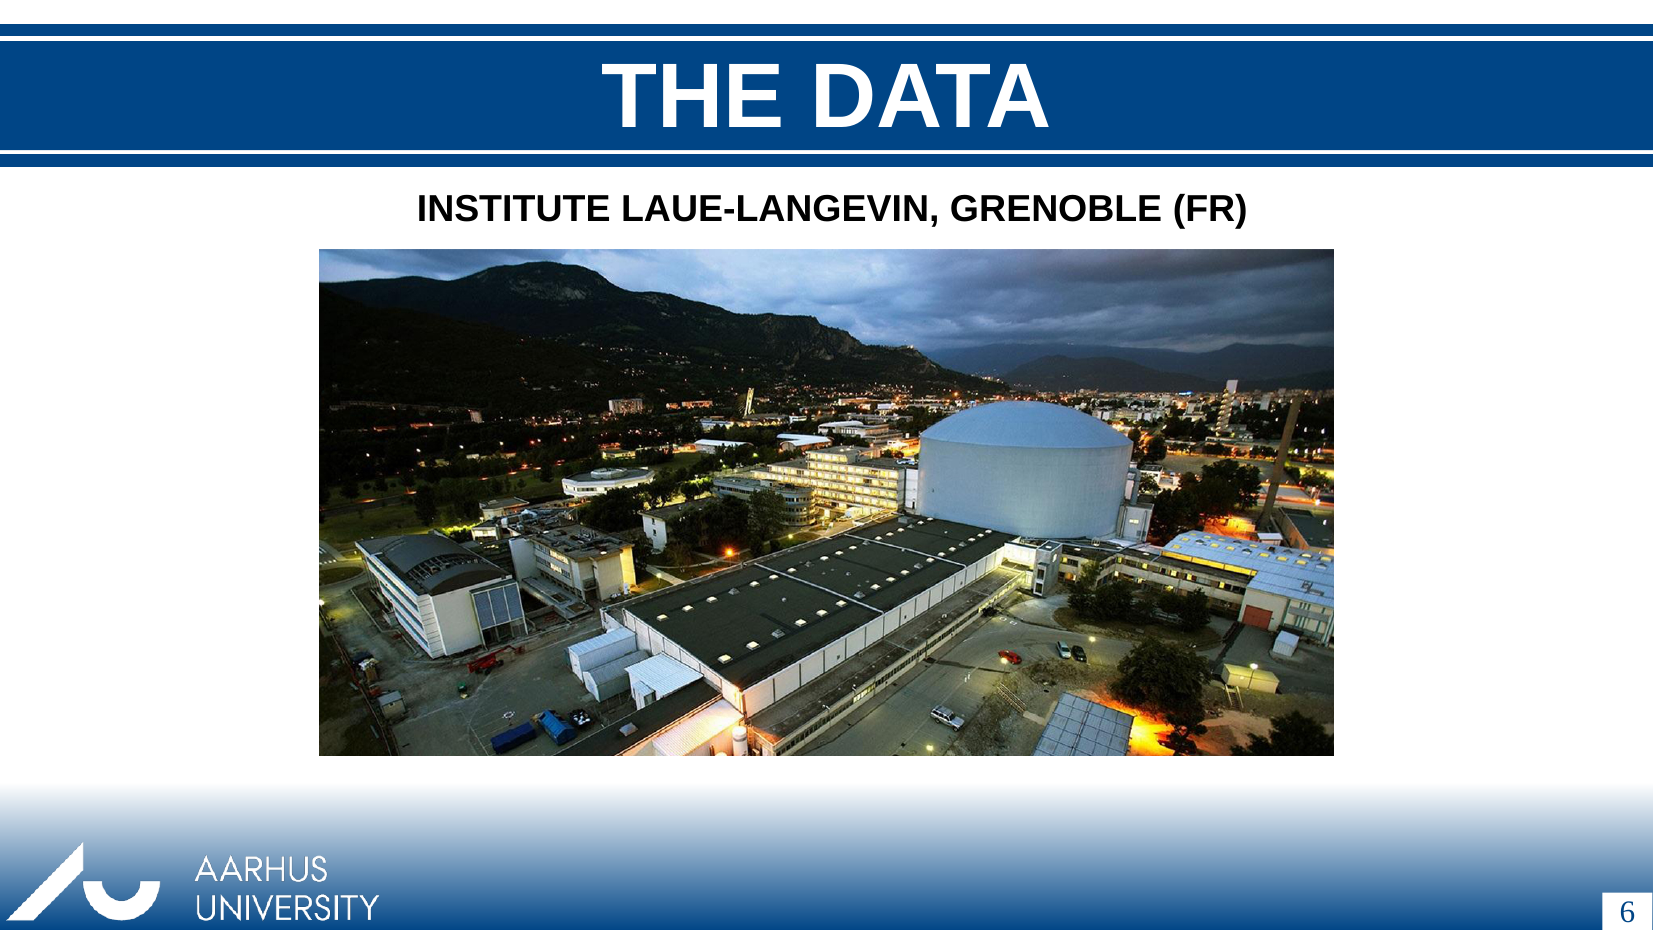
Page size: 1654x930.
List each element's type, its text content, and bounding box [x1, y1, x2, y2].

title THE DATA [0, 41, 1653, 151]
text_box INSTITUTE LAUE-LANGEVIN, GRENOBLE (FR) [402, 180, 1264, 237]
picture [5, 841, 414, 928]
picture [319, 249, 1334, 756]
